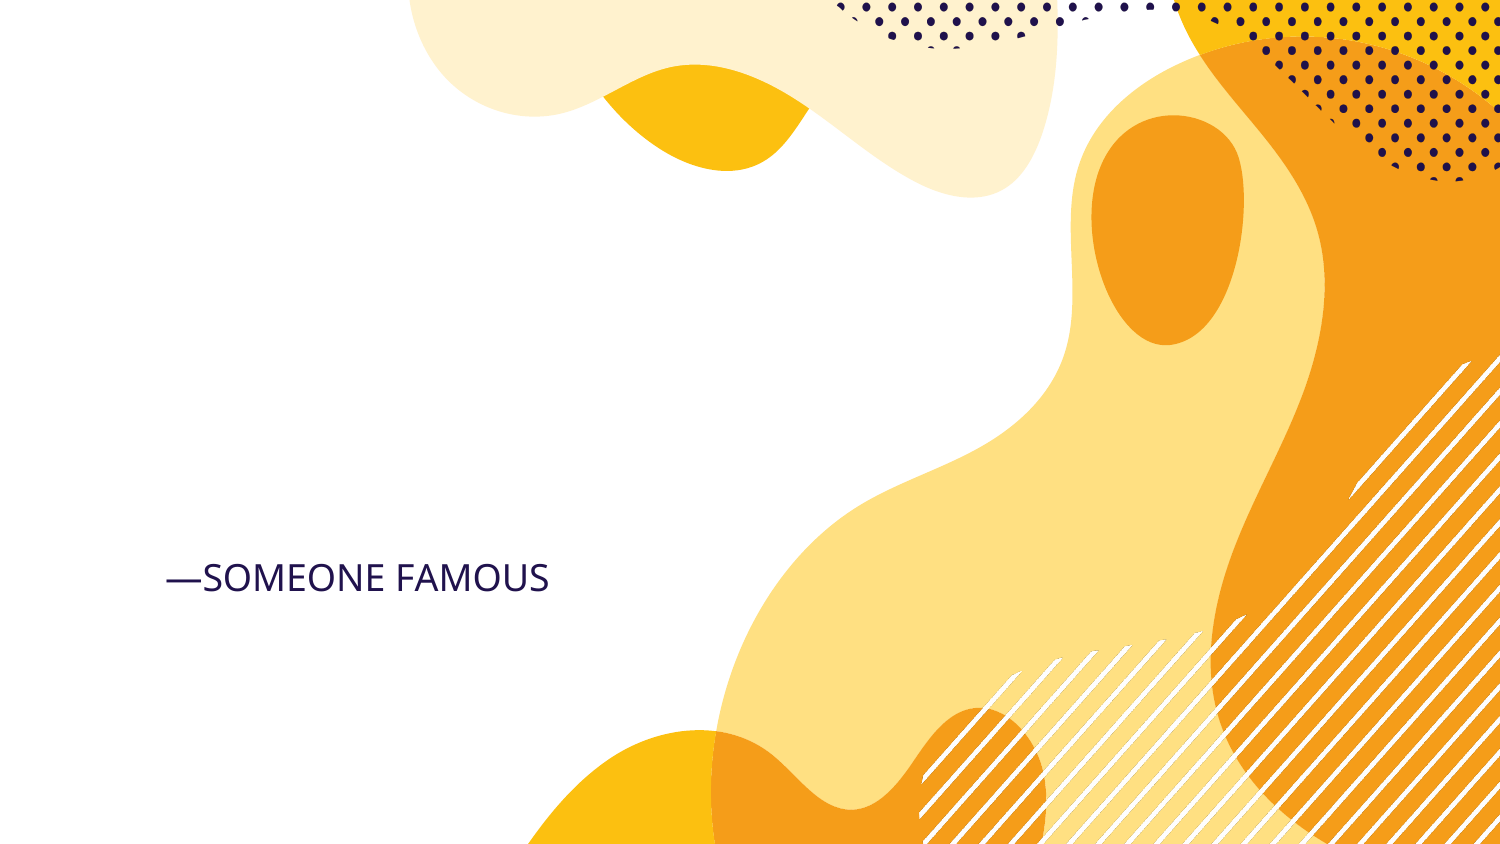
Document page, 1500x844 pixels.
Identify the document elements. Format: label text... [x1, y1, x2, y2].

text_box [528, 730, 717, 844]
subtitle “This is a quote. Words full of wisdom that someone important said and can make the reader get inspired.” [150, 158, 749, 538]
title —SOMEONE FAMOUS [150, 538, 749, 627]
